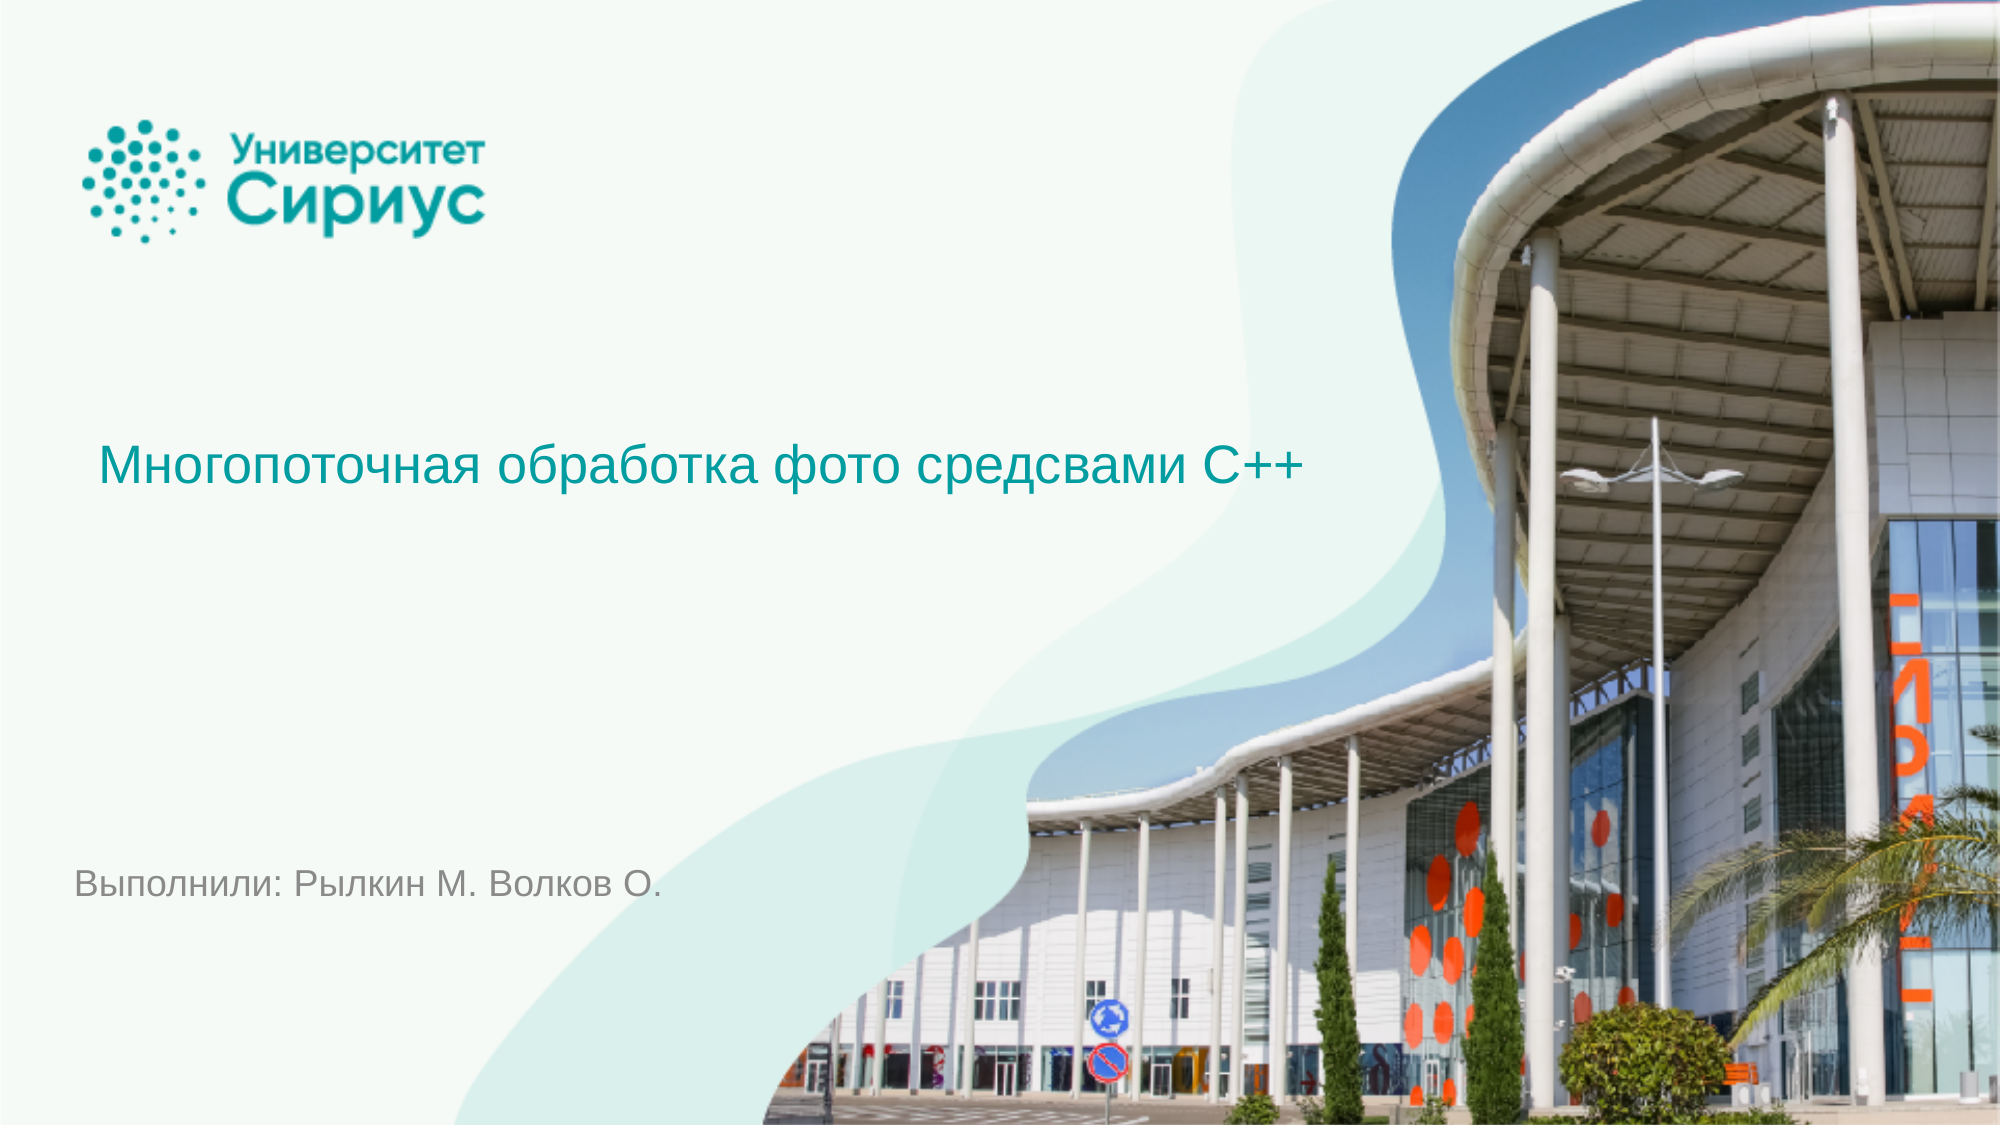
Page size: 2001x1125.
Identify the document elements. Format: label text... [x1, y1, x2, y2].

subtitle Выполнили: Рылкин М. Волков О. [59, 856, 1135, 943]
picture [0, 0, 2000, 1125]
title Многопоточная обработка фото средсвами C++ [83, 316, 1381, 502]
